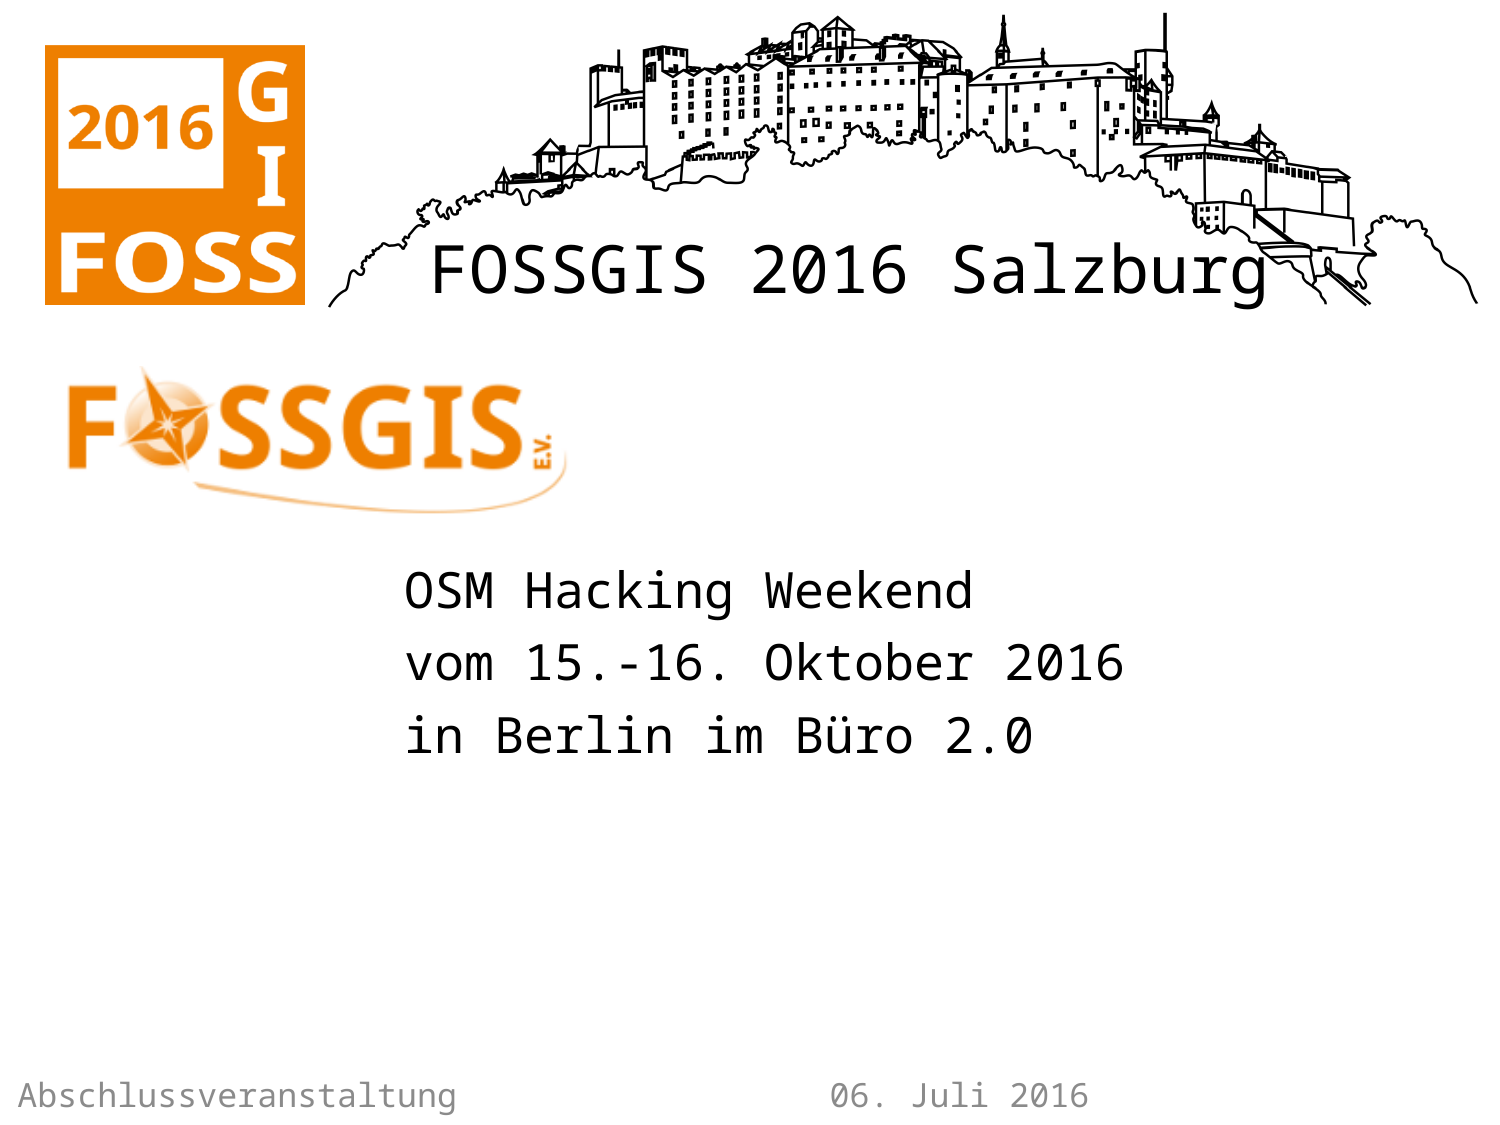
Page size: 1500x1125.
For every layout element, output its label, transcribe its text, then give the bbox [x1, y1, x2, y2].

picture [59, 366, 583, 532]
picture [45, 45, 305, 306]
subtitle Abschlussveranstaltung 06. Juli 2016 [2, 1046, 1500, 1125]
picture [327, 12, 1500, 327]
title FOSSGIS 2016 Salzburg [300, 196, 1399, 339]
text_box OSM Hacking Weekend vom 15.-16. Oktober 2016 in Berlin im Büro 2.0 [389, 550, 1170, 771]
